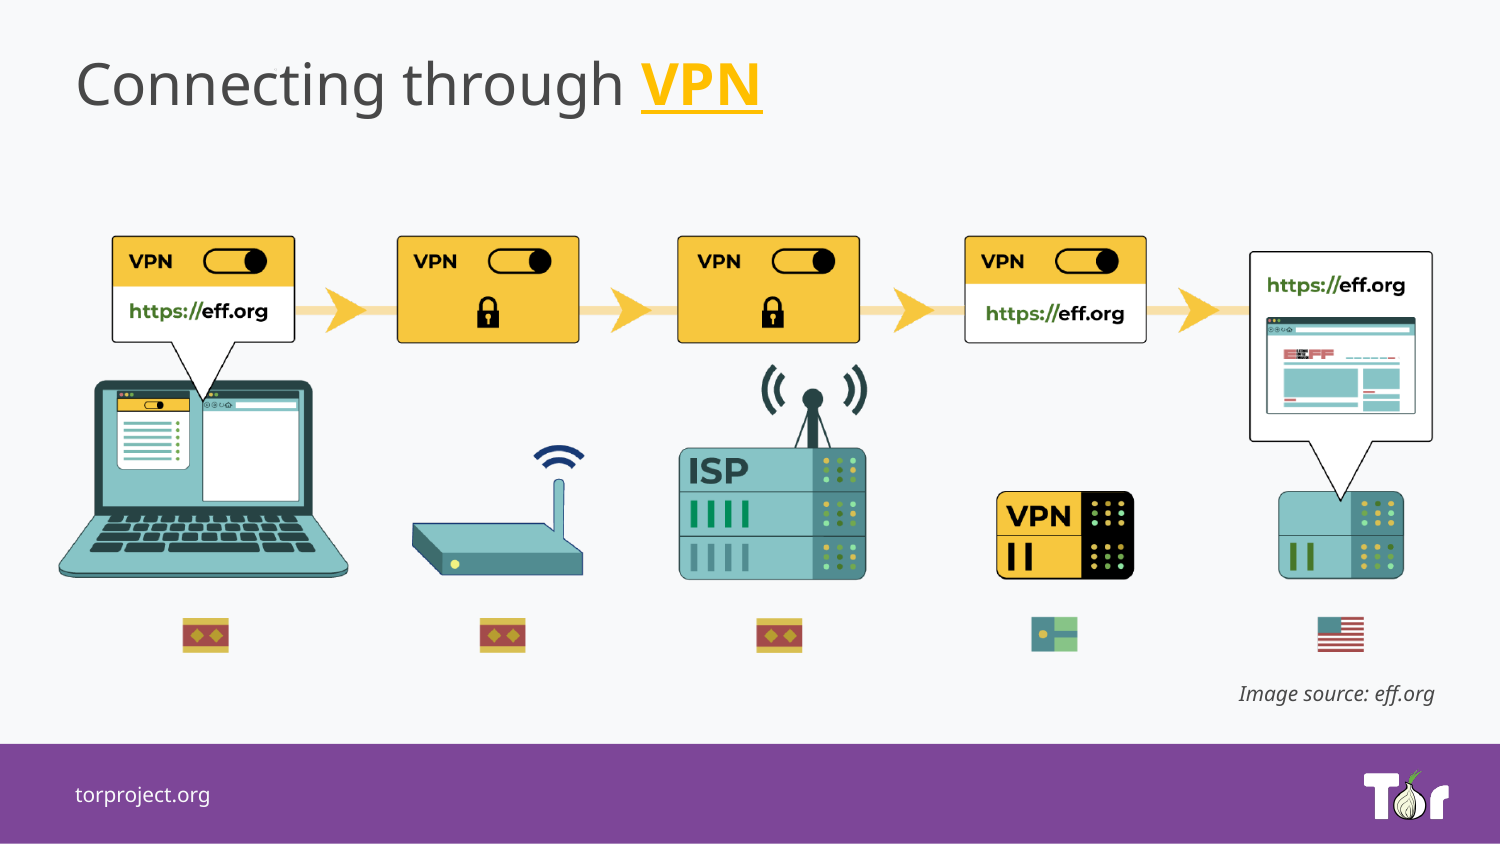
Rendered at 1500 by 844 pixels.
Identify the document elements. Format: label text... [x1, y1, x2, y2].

picture [24, 0, 1475, 713]
title Connecting through VPN [75, 46, 1436, 141]
picture [1364, 768, 1449, 820]
title Image source: eff.org [75, 680, 1436, 713]
